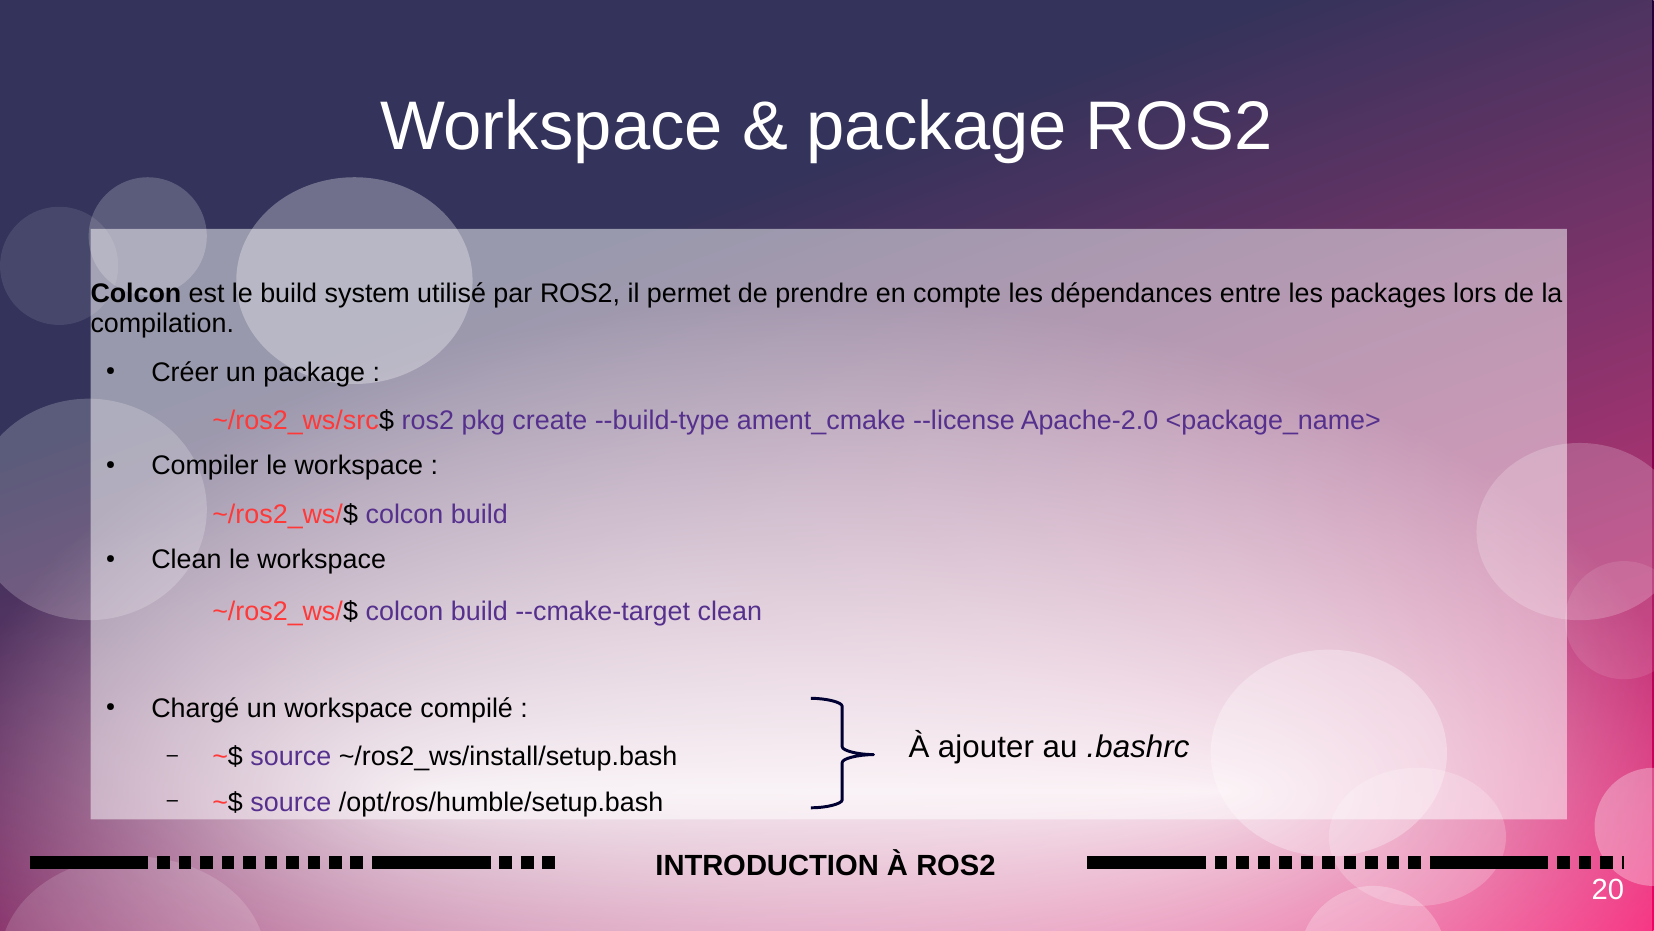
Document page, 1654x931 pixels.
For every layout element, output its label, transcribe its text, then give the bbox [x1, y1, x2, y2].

list Colcon est le build system utilisé par ROS2, il permet de prendre en compte les dépendances entre les packages lors de la compilation. Créer un package : ~/ros2_ws/src$ ros2 pkg create --build-type ament_cmake --license Apache-2.0 <package_name> Compiler le workspace : ~/ros2_ws/$ colcon build Clean le workspace ~/ros2_ws/$ colcon build --cmake-target clean Chargé un workspace compilé : ~$ source ~/ros2_ws/install/setup.bash ~$ source /opt/ros/humble/setup.bash [90, 228, 1567, 820]
title Workspace & package ROS2 [88, 44, 1565, 207]
text_box À ajouter au .bashrc [893, 721, 1216, 783]
